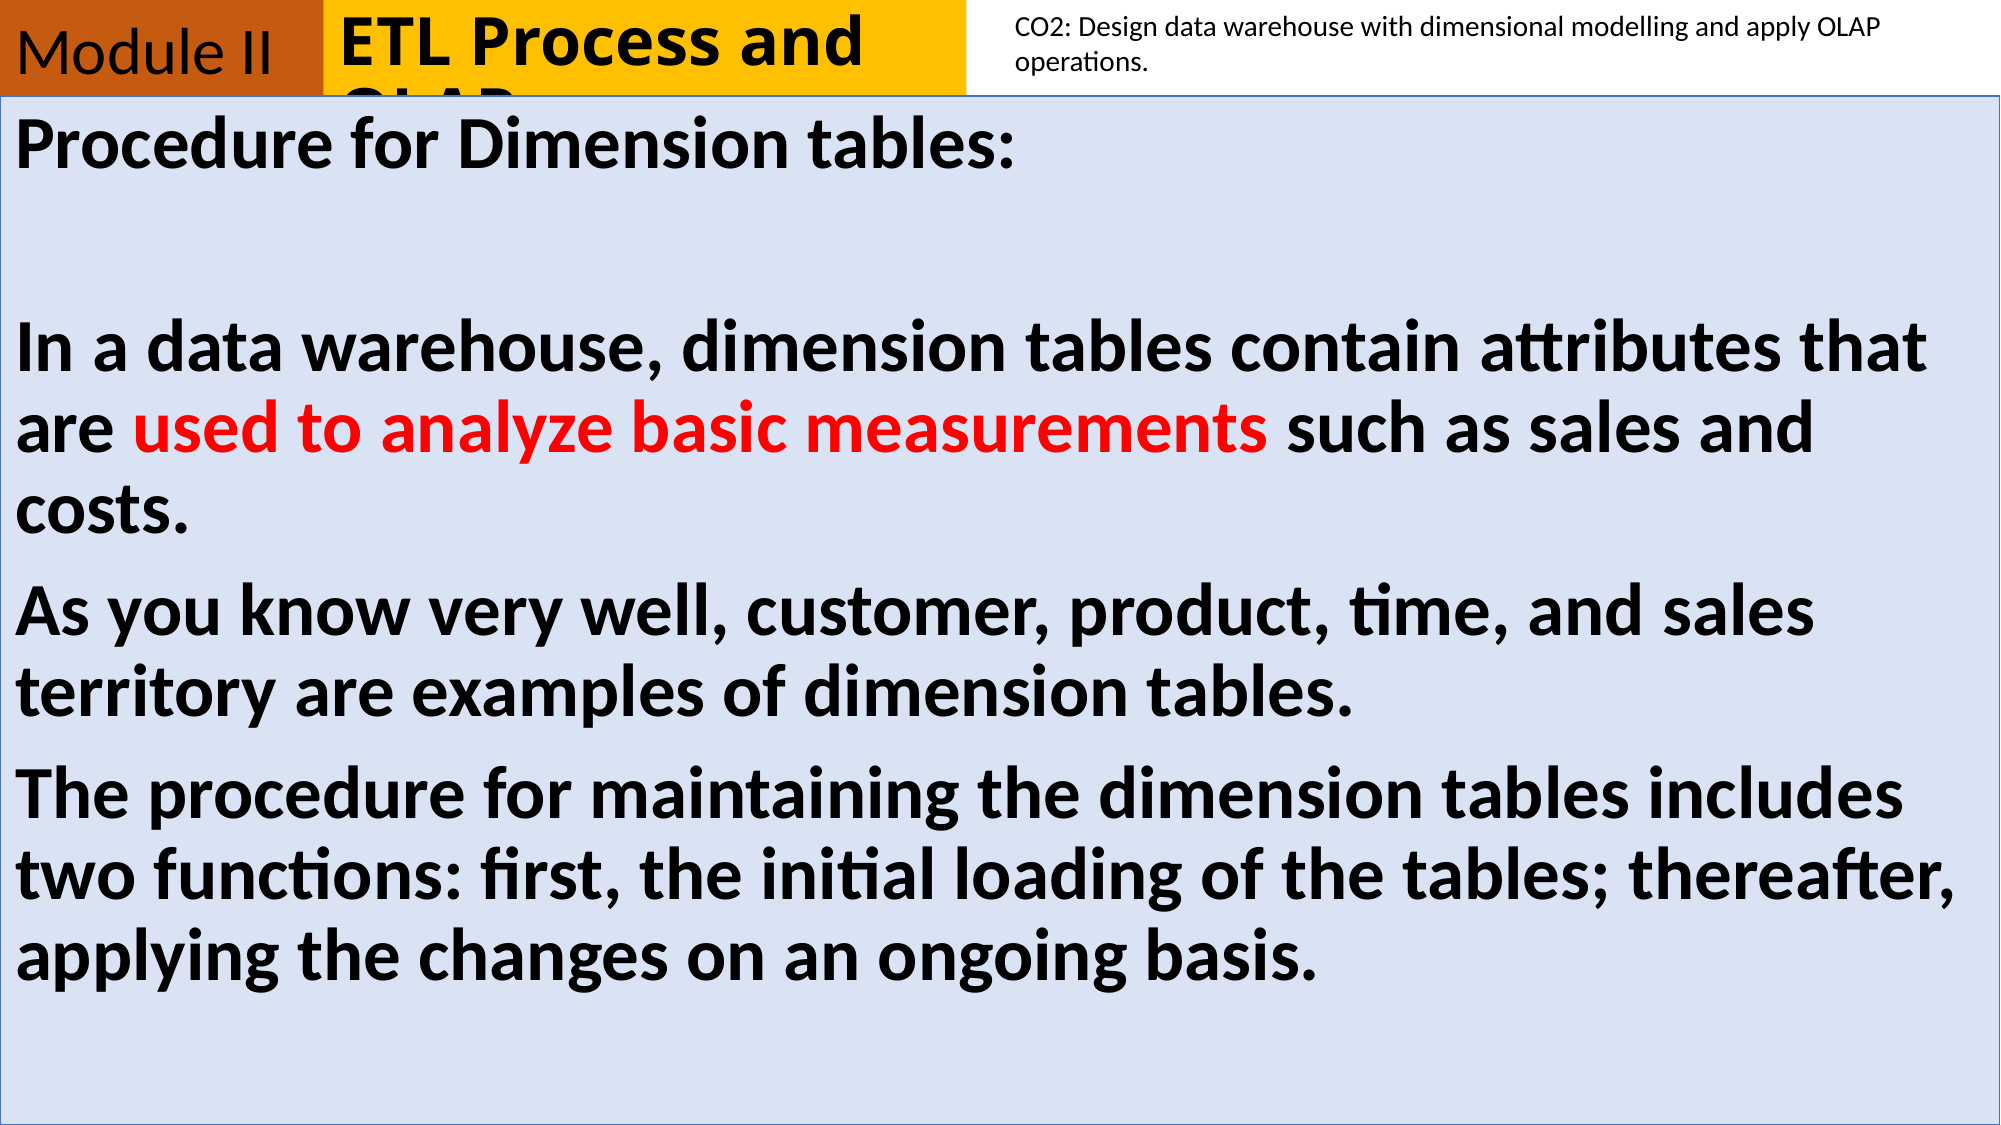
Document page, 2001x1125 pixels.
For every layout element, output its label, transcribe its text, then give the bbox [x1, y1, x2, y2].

subtitle Procedure for Dimension tables: In a data warehouse, dimension tables contain attributes that are used to analyze basic measurements such as sales and costs. As you know very well, customer, product, time, and sales territory are examples of dimension tables. The procedure for maintaining the dimension tables includes two functions: first, the initial loading of the tables; thereafter, applying the changes on an ongoing basis. [0, 95, 2000, 1125]
text_box CO2: Design data warehouse with dimensional modelling and apply OLAP operations. [999, 0, 2000, 122]
text_box Module II [0, 0, 324, 96]
title ETL Process and OLAP: [324, 0, 967, 95]
